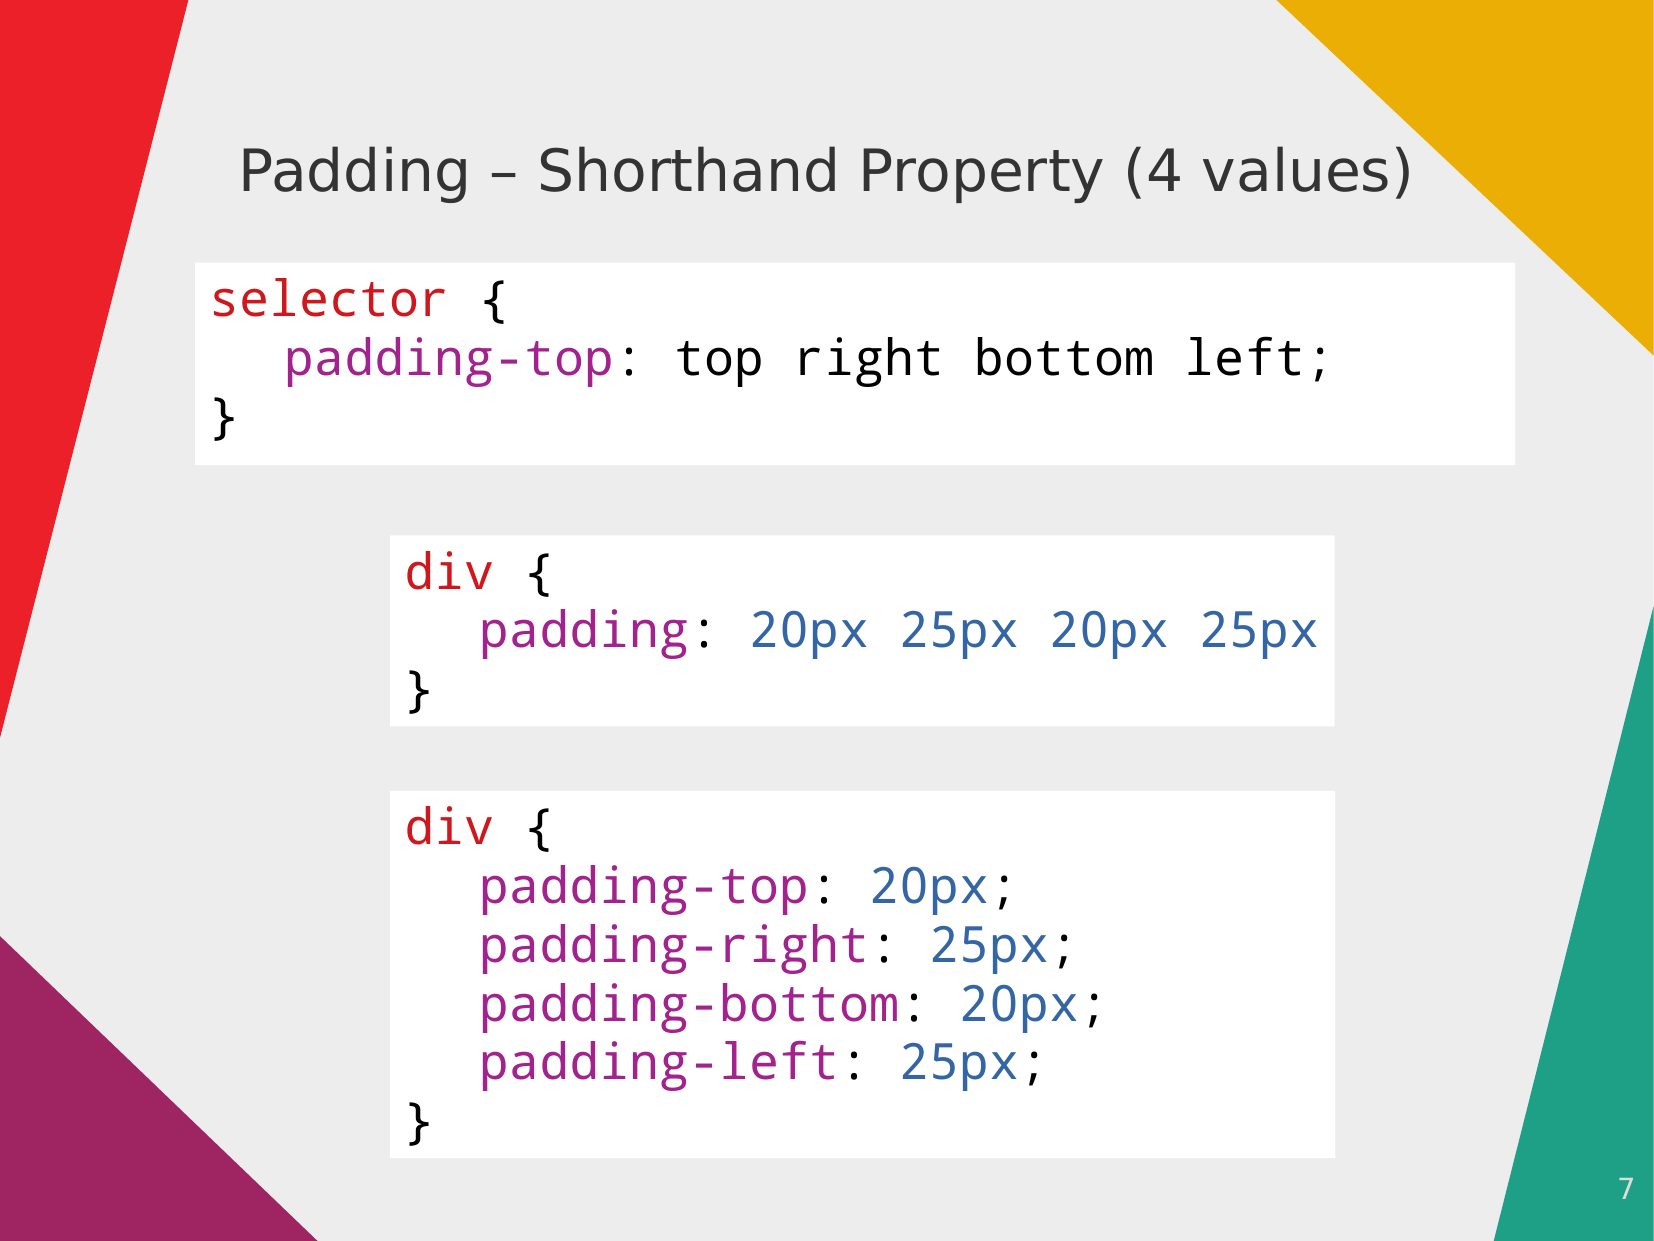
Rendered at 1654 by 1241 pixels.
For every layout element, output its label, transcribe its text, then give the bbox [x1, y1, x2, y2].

text_box div { padding: 20px 25px 20px 25px } [390, 535, 1335, 727]
text_box selector { padding-top: top right bottom left; } [195, 262, 1516, 466]
title Padding – Shorthand Property (4 values) [114, 73, 1539, 271]
text_box div { padding-top: 20px; padding-right: 25px; padding-bottom: 20px; padding-left: 25px; } [390, 790, 1336, 1159]
